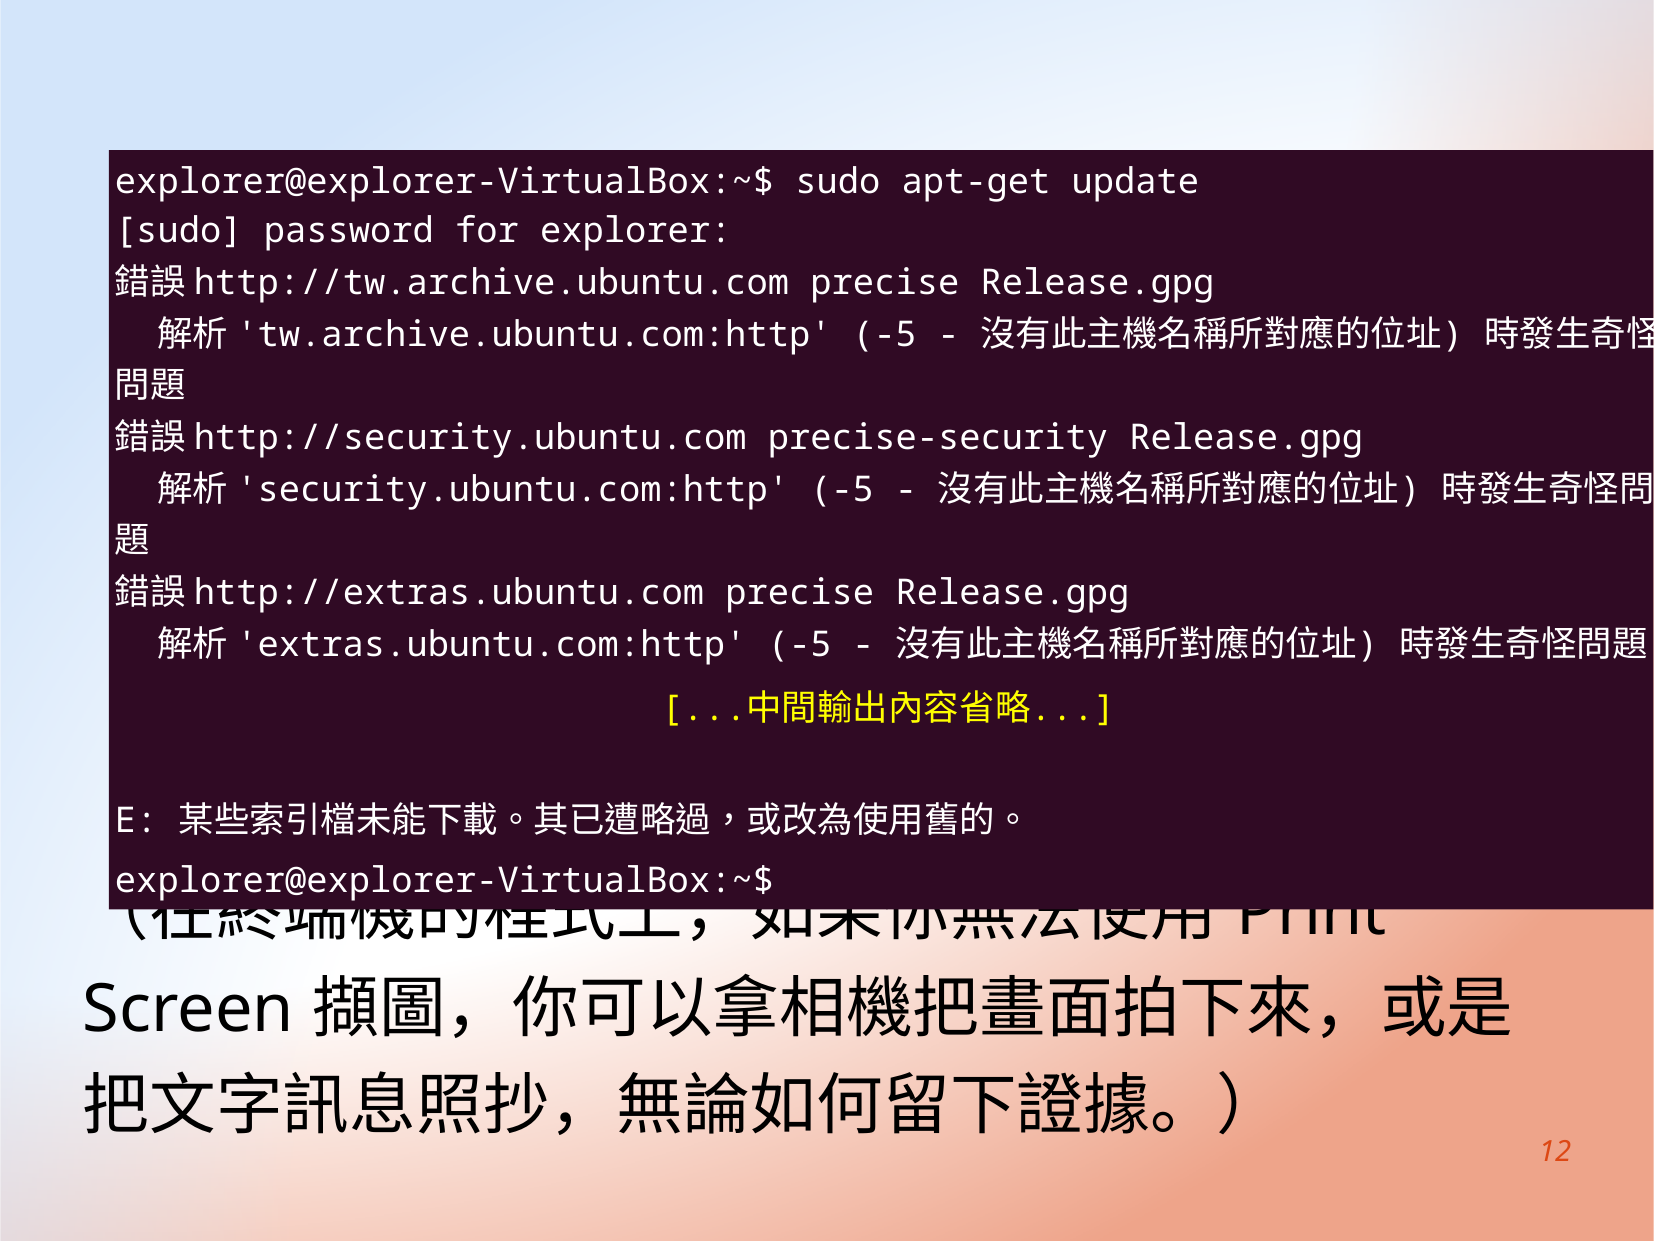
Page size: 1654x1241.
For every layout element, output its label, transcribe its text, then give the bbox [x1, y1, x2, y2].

text_box explorer@explorer-VirtualBox:~$ sudo apt-get update [sudo] password for explorer: 錯誤 http://tw.archive.ubuntu.com precise Release.gpg 解析 'tw.archive.ubuntu.com:http' (-5 - 沒有此主機名稱所對應的位址) 時發生奇怪 問題 錯誤 http://security.ubuntu.com precise-security Release.gpg 解析 'security.ubuntu.com:http' (-5 - 沒有此主機名稱所對應的位址) 時發生奇怪問 題 錯誤 http://extras.ubuntu.com precise Release.gpg 解析 'extras.ubuntu.com:http' (-5 - 沒有此主機名稱所對應的位址) 時發生奇怪問題 [...中間輸出內容省略...] E: 某些索引檔未能下載。其已遭略過，或改為使用舊的。 explorer@explorer-VirtualBox:~$ [108, 150, 1545, 759]
picture [0, 0, 1654, 1241]
list （在終端機的程式上，如果你無法使用Print Screen擷圖，你可以拿相機把畫面拍下來，或是把文字訊息照抄，無論如何留下證據。） [82, 857, 1571, 1201]
